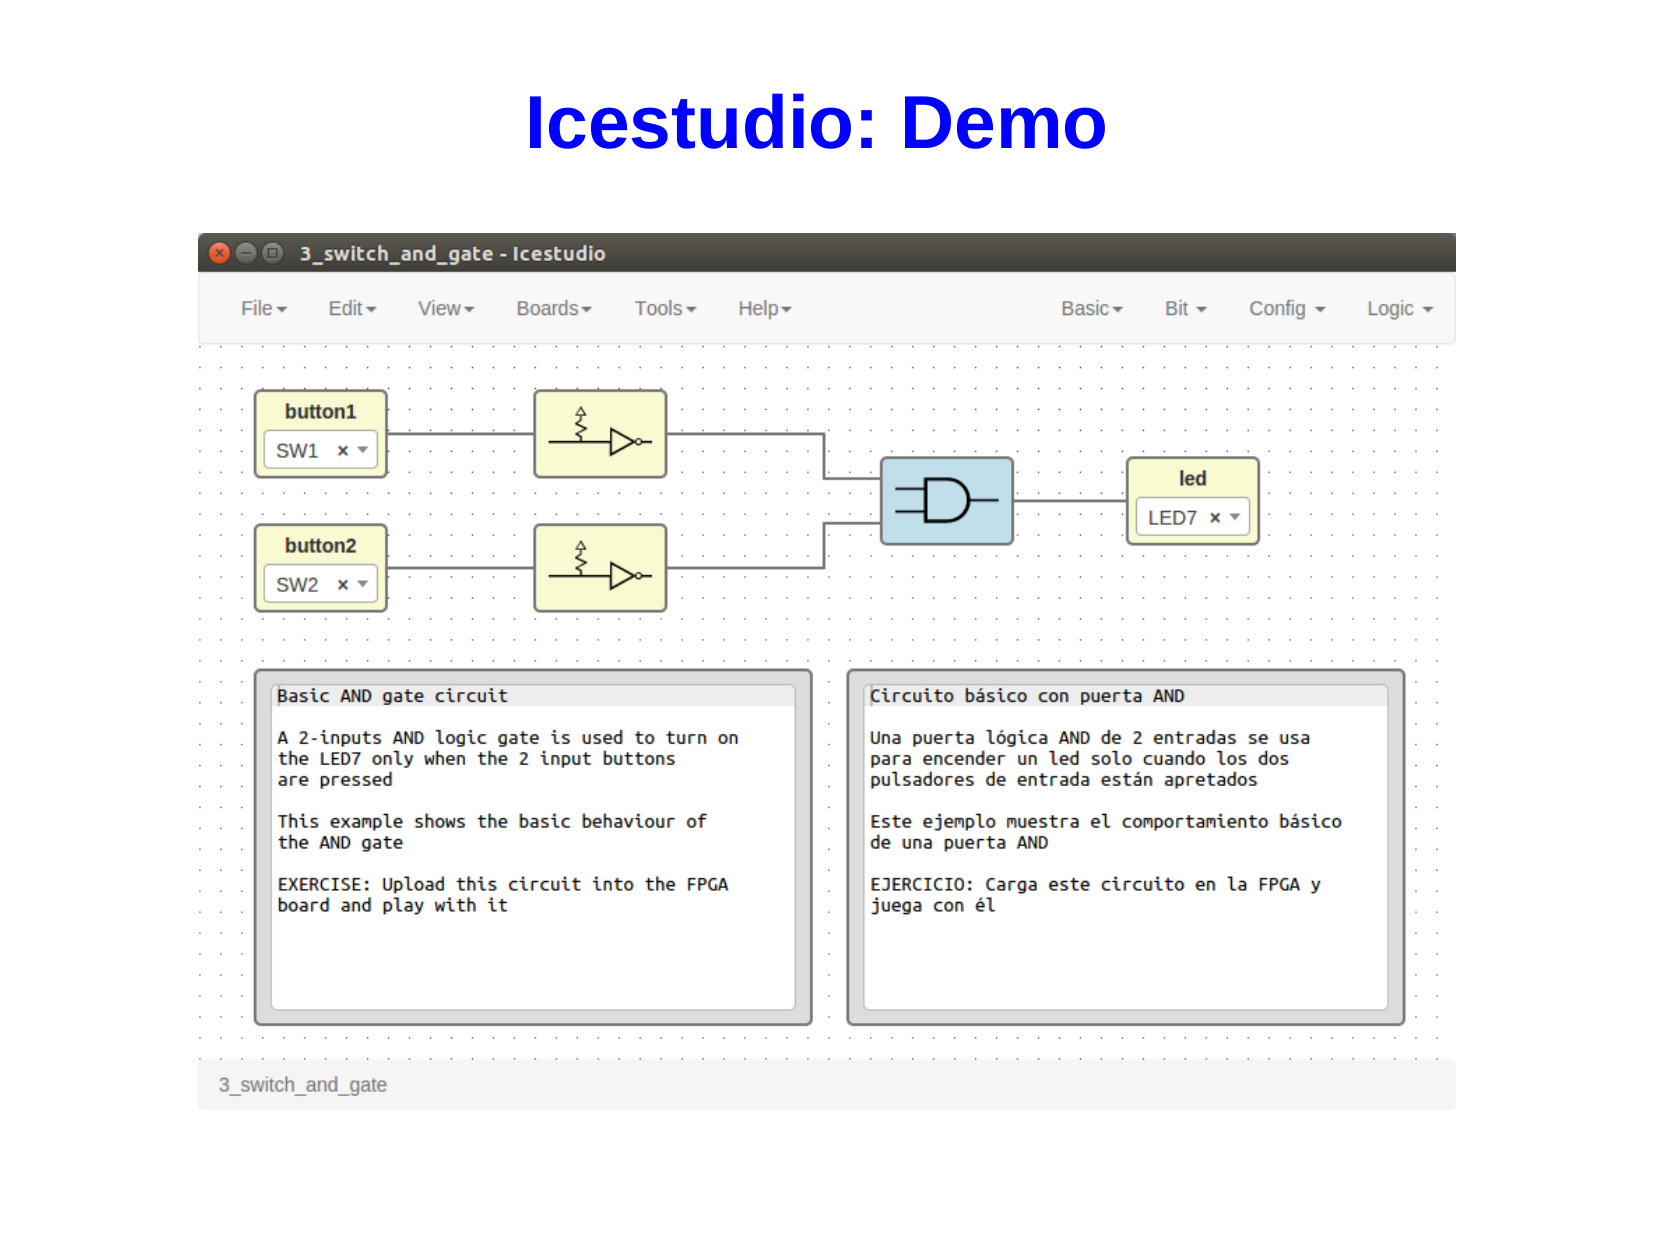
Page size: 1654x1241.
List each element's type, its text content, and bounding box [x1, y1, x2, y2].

text_box Icestudio: Demo [90, 73, 1546, 211]
picture [198, 233, 1456, 1111]
